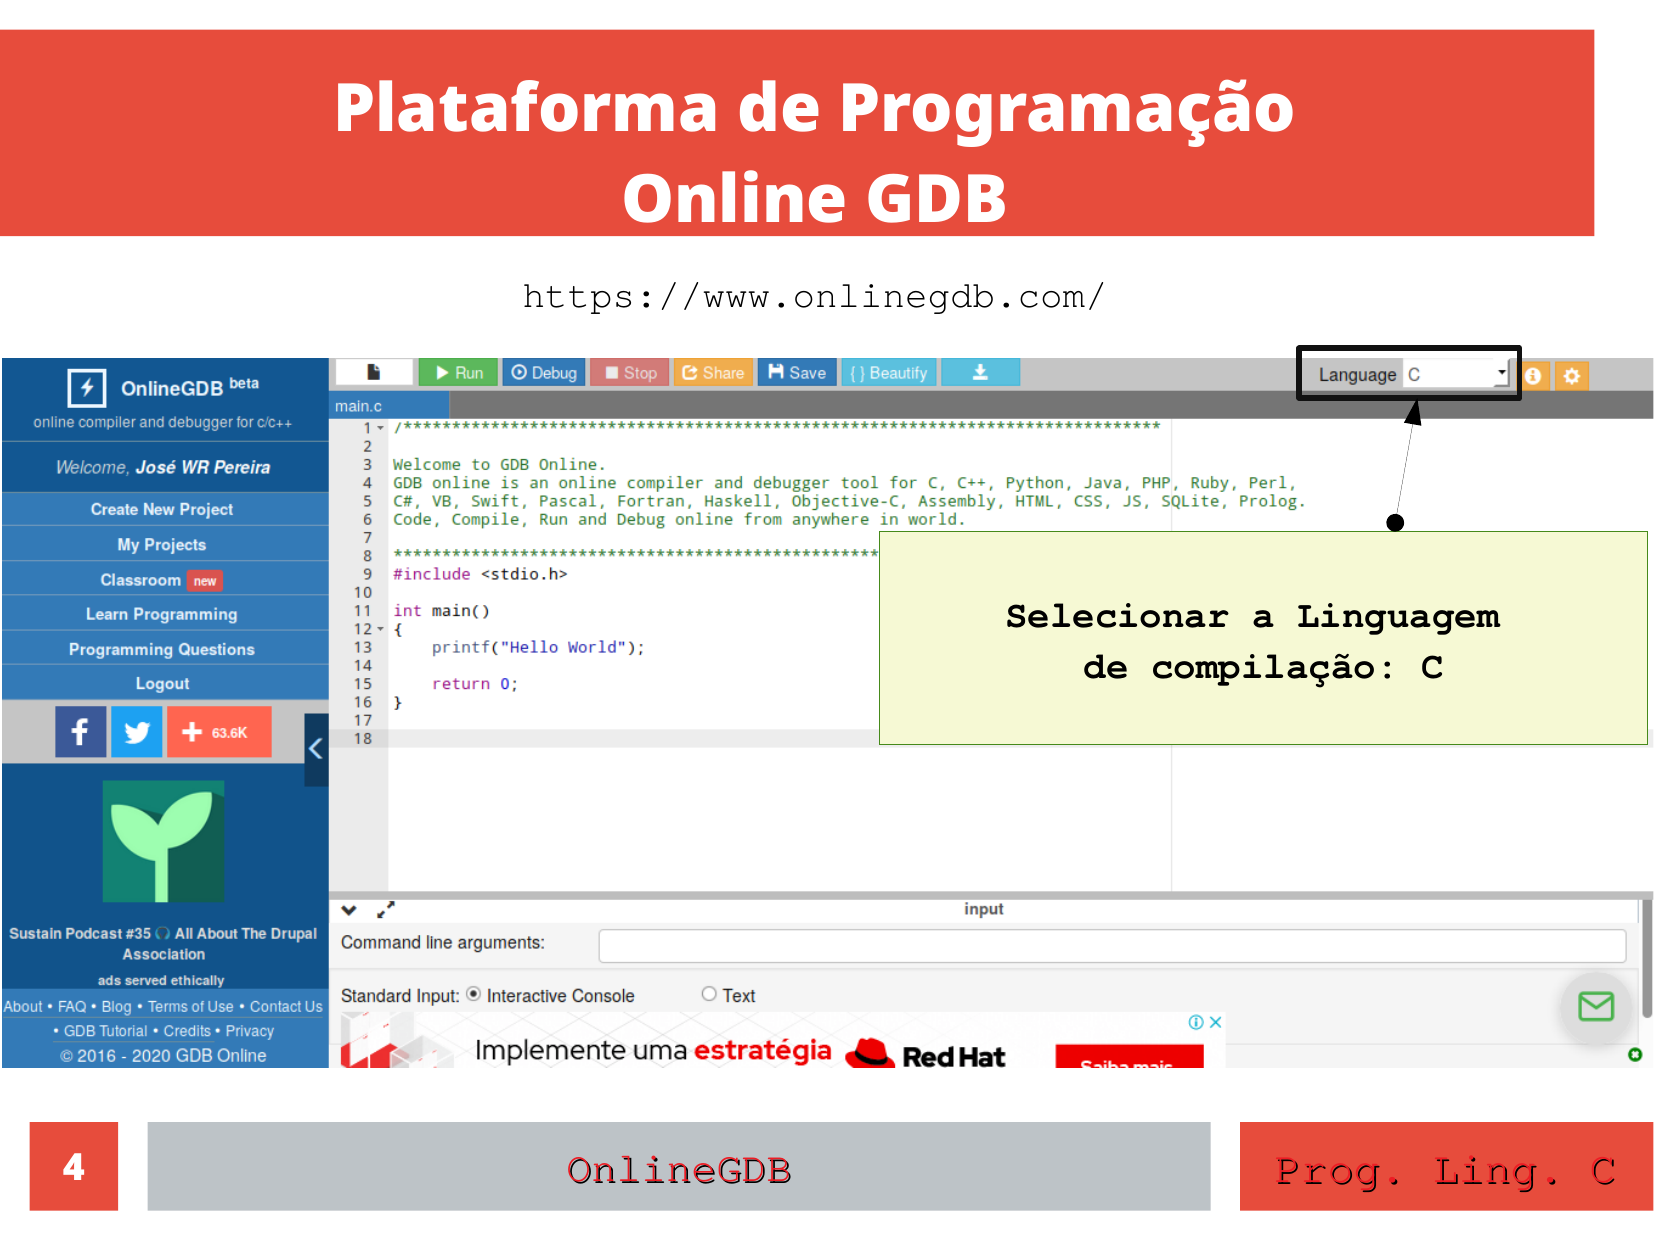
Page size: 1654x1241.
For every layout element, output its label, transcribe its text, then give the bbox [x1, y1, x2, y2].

picture [2, 358, 1654, 1068]
text_box Prog. Ling. C [1233, 1133, 1654, 1202]
text_box OnlineGDB [197, 1133, 1162, 1199]
text_box https://www.onlinegdb.com/ [507, 264, 1123, 325]
text_box [1299, 348, 1520, 399]
text_box Selecionar a Linguagem de compilação: C [879, 531, 1648, 745]
title Plataforma de Programação Online GDB [283, 60, 1347, 243]
